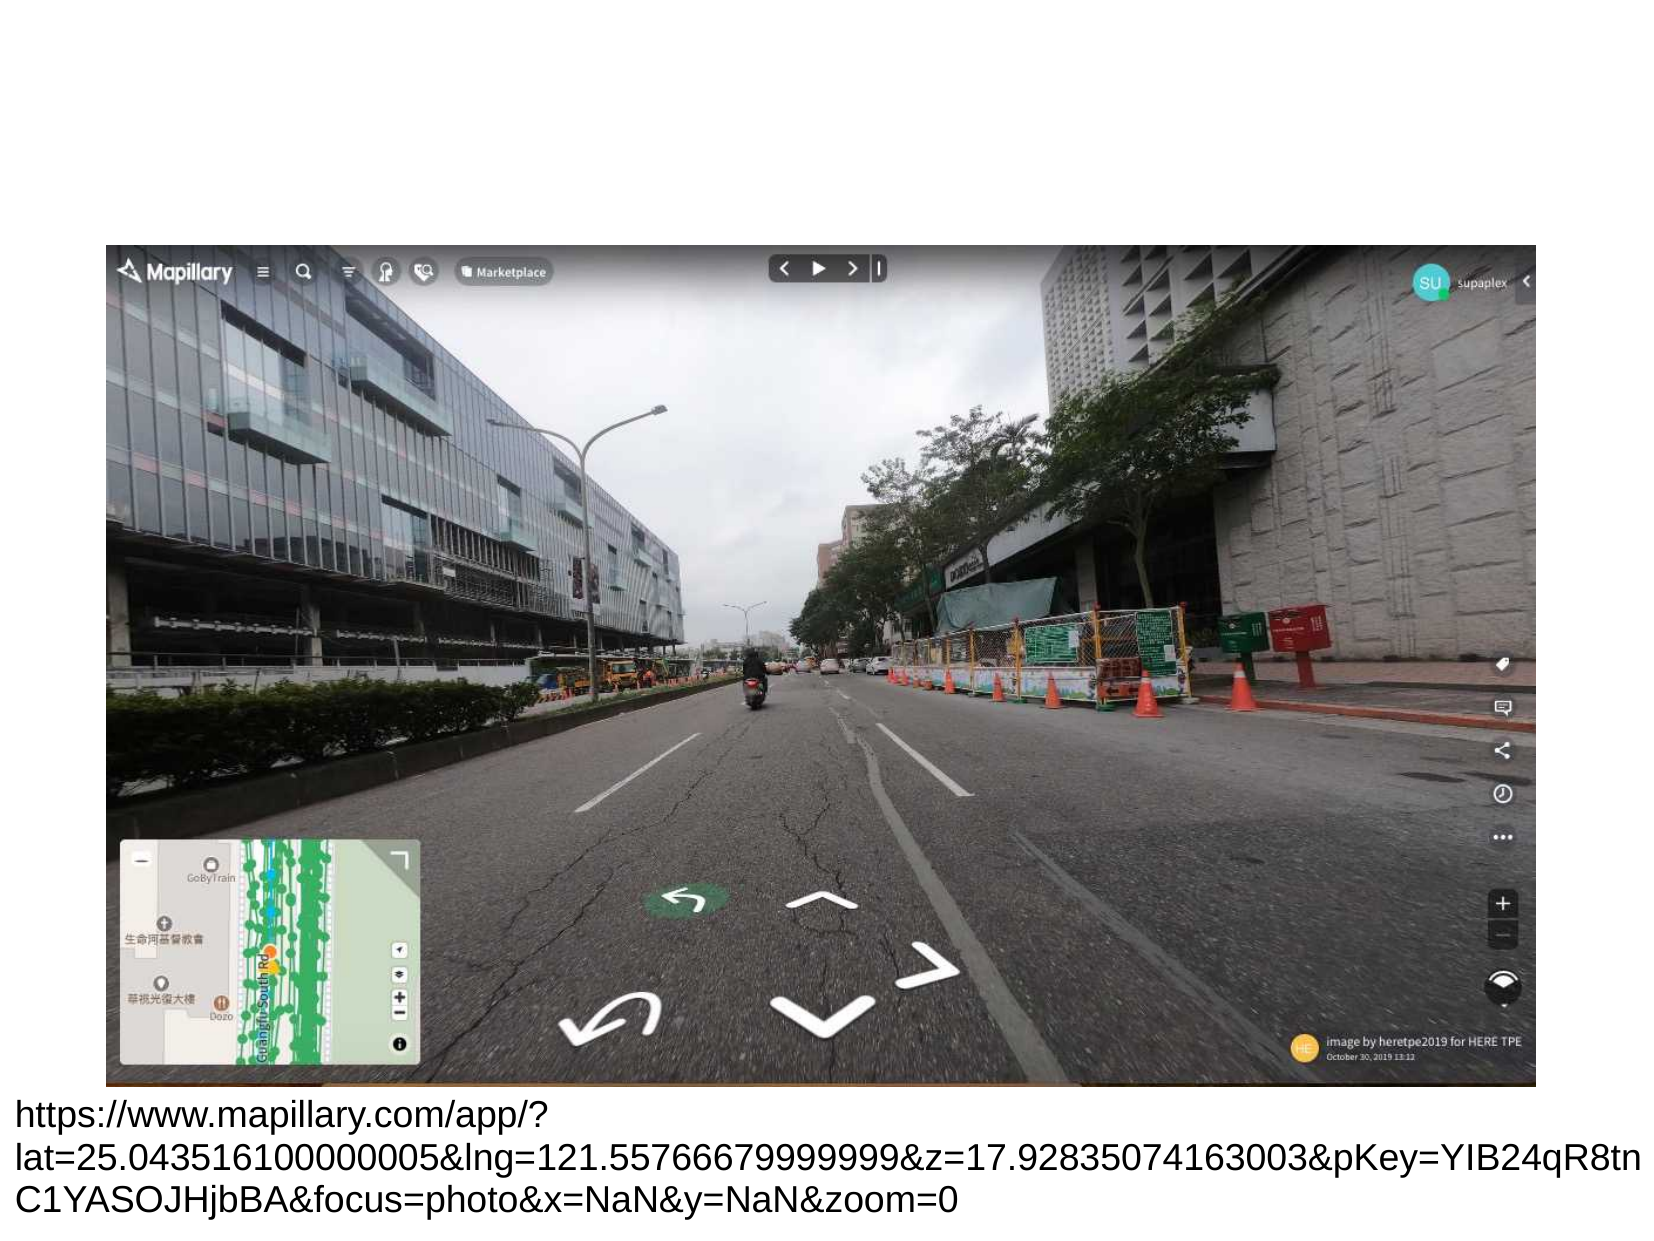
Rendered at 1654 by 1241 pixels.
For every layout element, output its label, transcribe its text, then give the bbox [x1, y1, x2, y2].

text_box https://www.mapillary.com/app/?lat=25.043516100000005&lng=121.55766679999999&z=17.92835074163003&pKey=YIB24qR8tnC1YASOJHjbBA&focus=photo&x=NaN&y=NaN&zoom=0 [0, 1086, 1654, 1228]
picture [106, 245, 1536, 1086]
